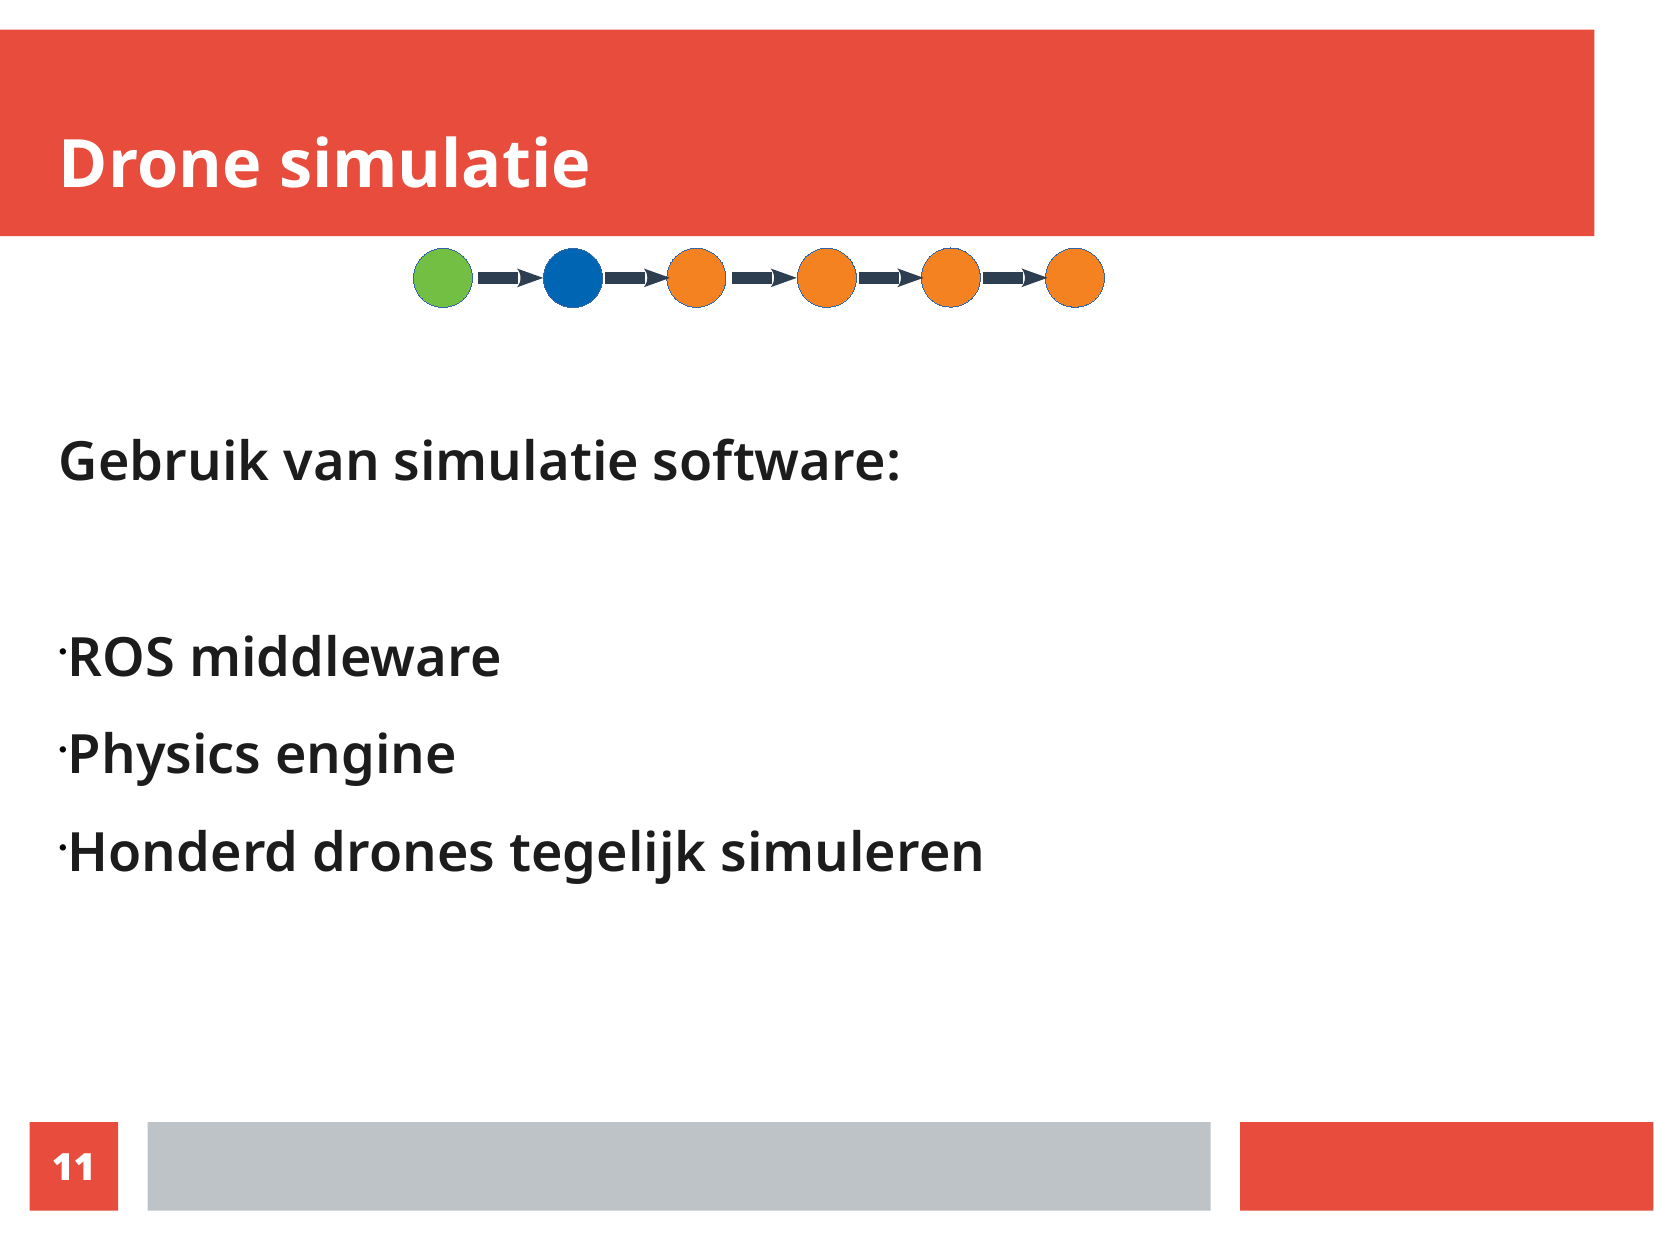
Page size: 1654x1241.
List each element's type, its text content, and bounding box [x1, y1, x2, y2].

text_box [666, 248, 726, 308]
text_box [797, 248, 857, 308]
text_box [921, 247, 981, 308]
text_box [543, 248, 603, 308]
title Drone simulatie [59, 59, 1595, 207]
text_box [1045, 248, 1105, 308]
list Gebruik van simulatie software: ROS middleware Physics engine Honderd drones tegelijk simuleren [59, 324, 1565, 1093]
text_box [413, 248, 473, 308]
